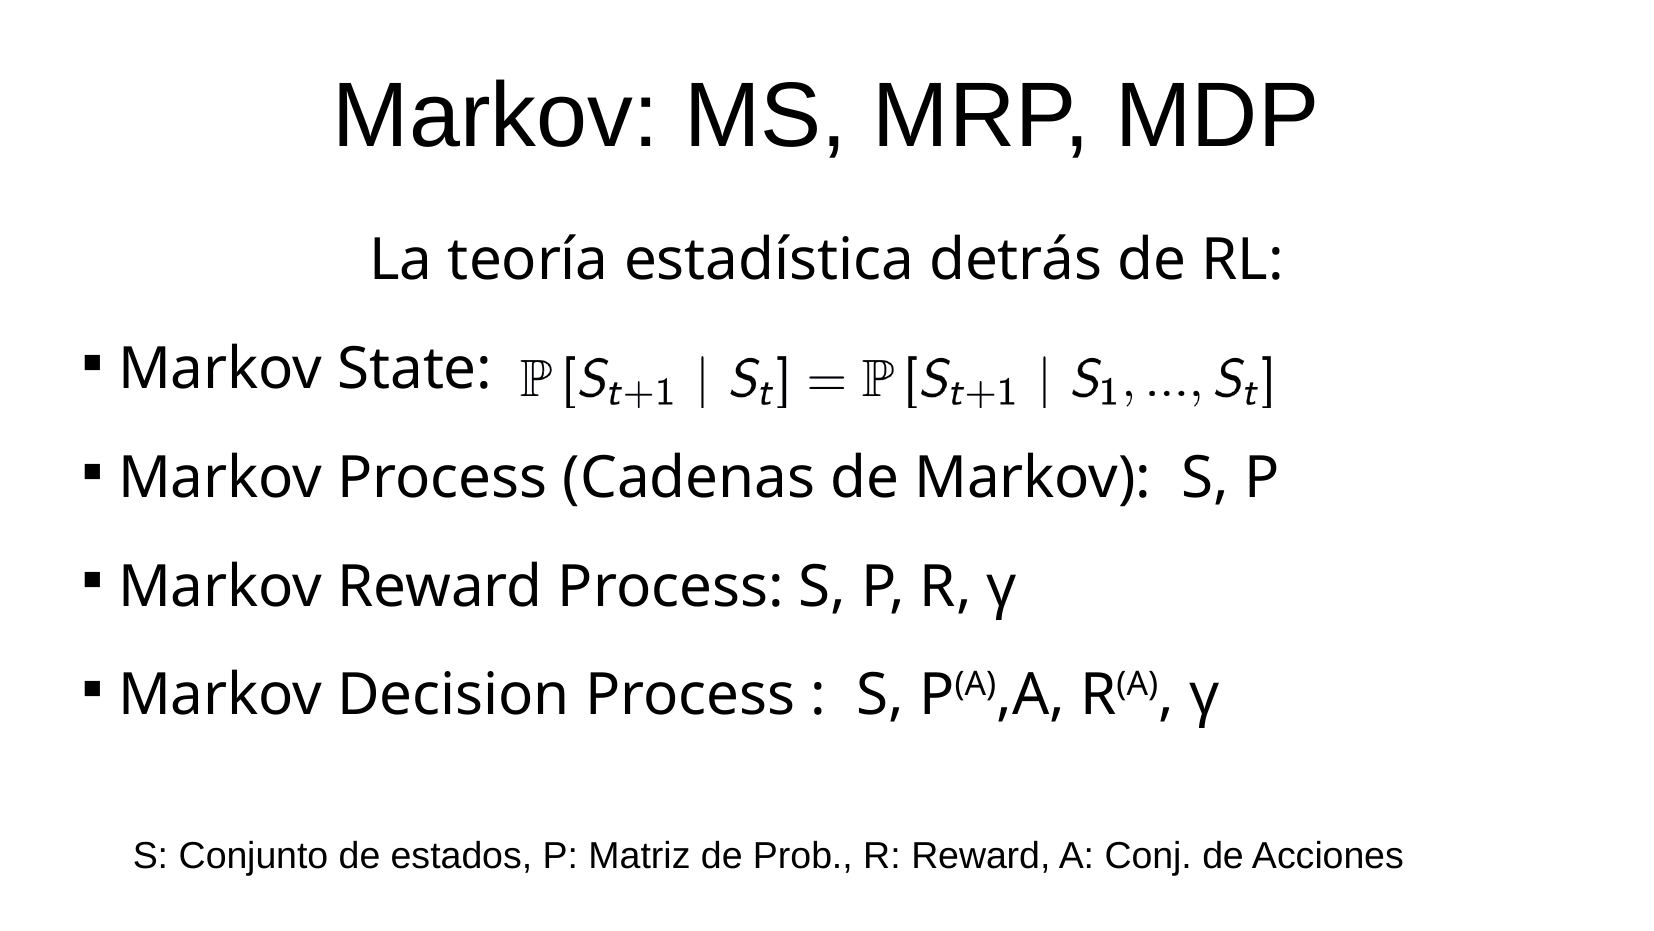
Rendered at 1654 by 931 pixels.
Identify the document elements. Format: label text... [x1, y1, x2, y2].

text_box S: Conjunto de estados, P: Matriz de Prob., R: Reward, A: Conj. de Acciones [118, 826, 1447, 884]
picture [507, 351, 1288, 408]
list La teoría estadística detrás de RL: Markov State: Markov Process (Cadenas de Markov): S, P Markov Reward Process: S, P, R, γ Markov Decision Process : S, P(A),A, R(A), γ [82, 217, 1571, 750]
title Markov: MS, MRP, MDP [82, 37, 1571, 193]
